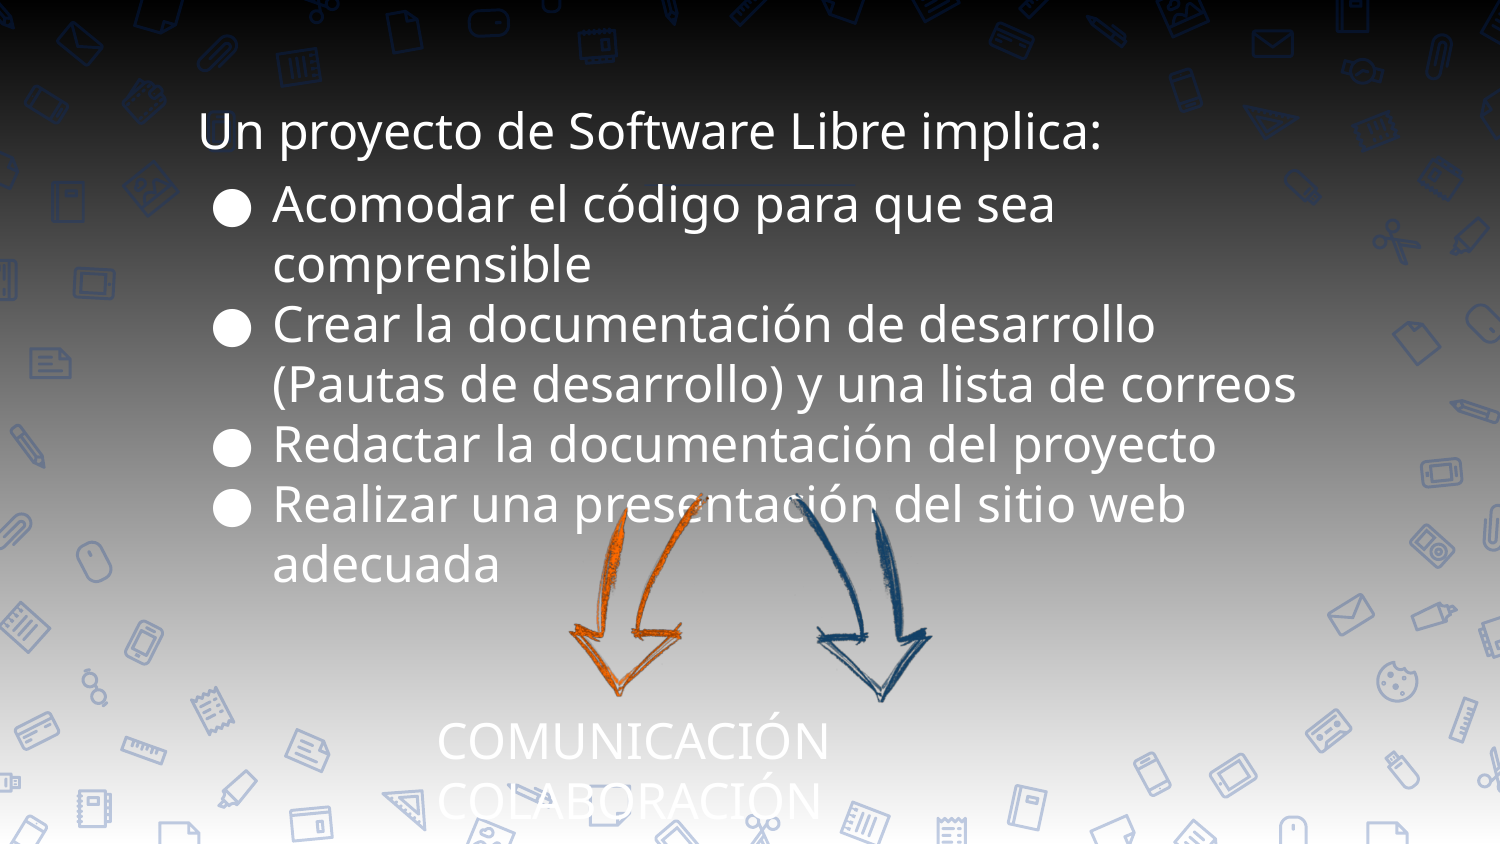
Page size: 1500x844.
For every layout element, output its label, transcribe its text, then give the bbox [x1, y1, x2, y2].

list Un proyecto de Software Libre implica: Acomodar el código para que sea comprensible Crear la documentación de desarrollo (Pautas de desarrollo) y una lista de correos Redactar la documentación del proyecto Realizar una presentación del sitio web adecuada [182, 84, 1318, 627]
picture [567, 489, 933, 705]
list COMUNICACIÓN COLABORACIÓN [421, 694, 1078, 796]
